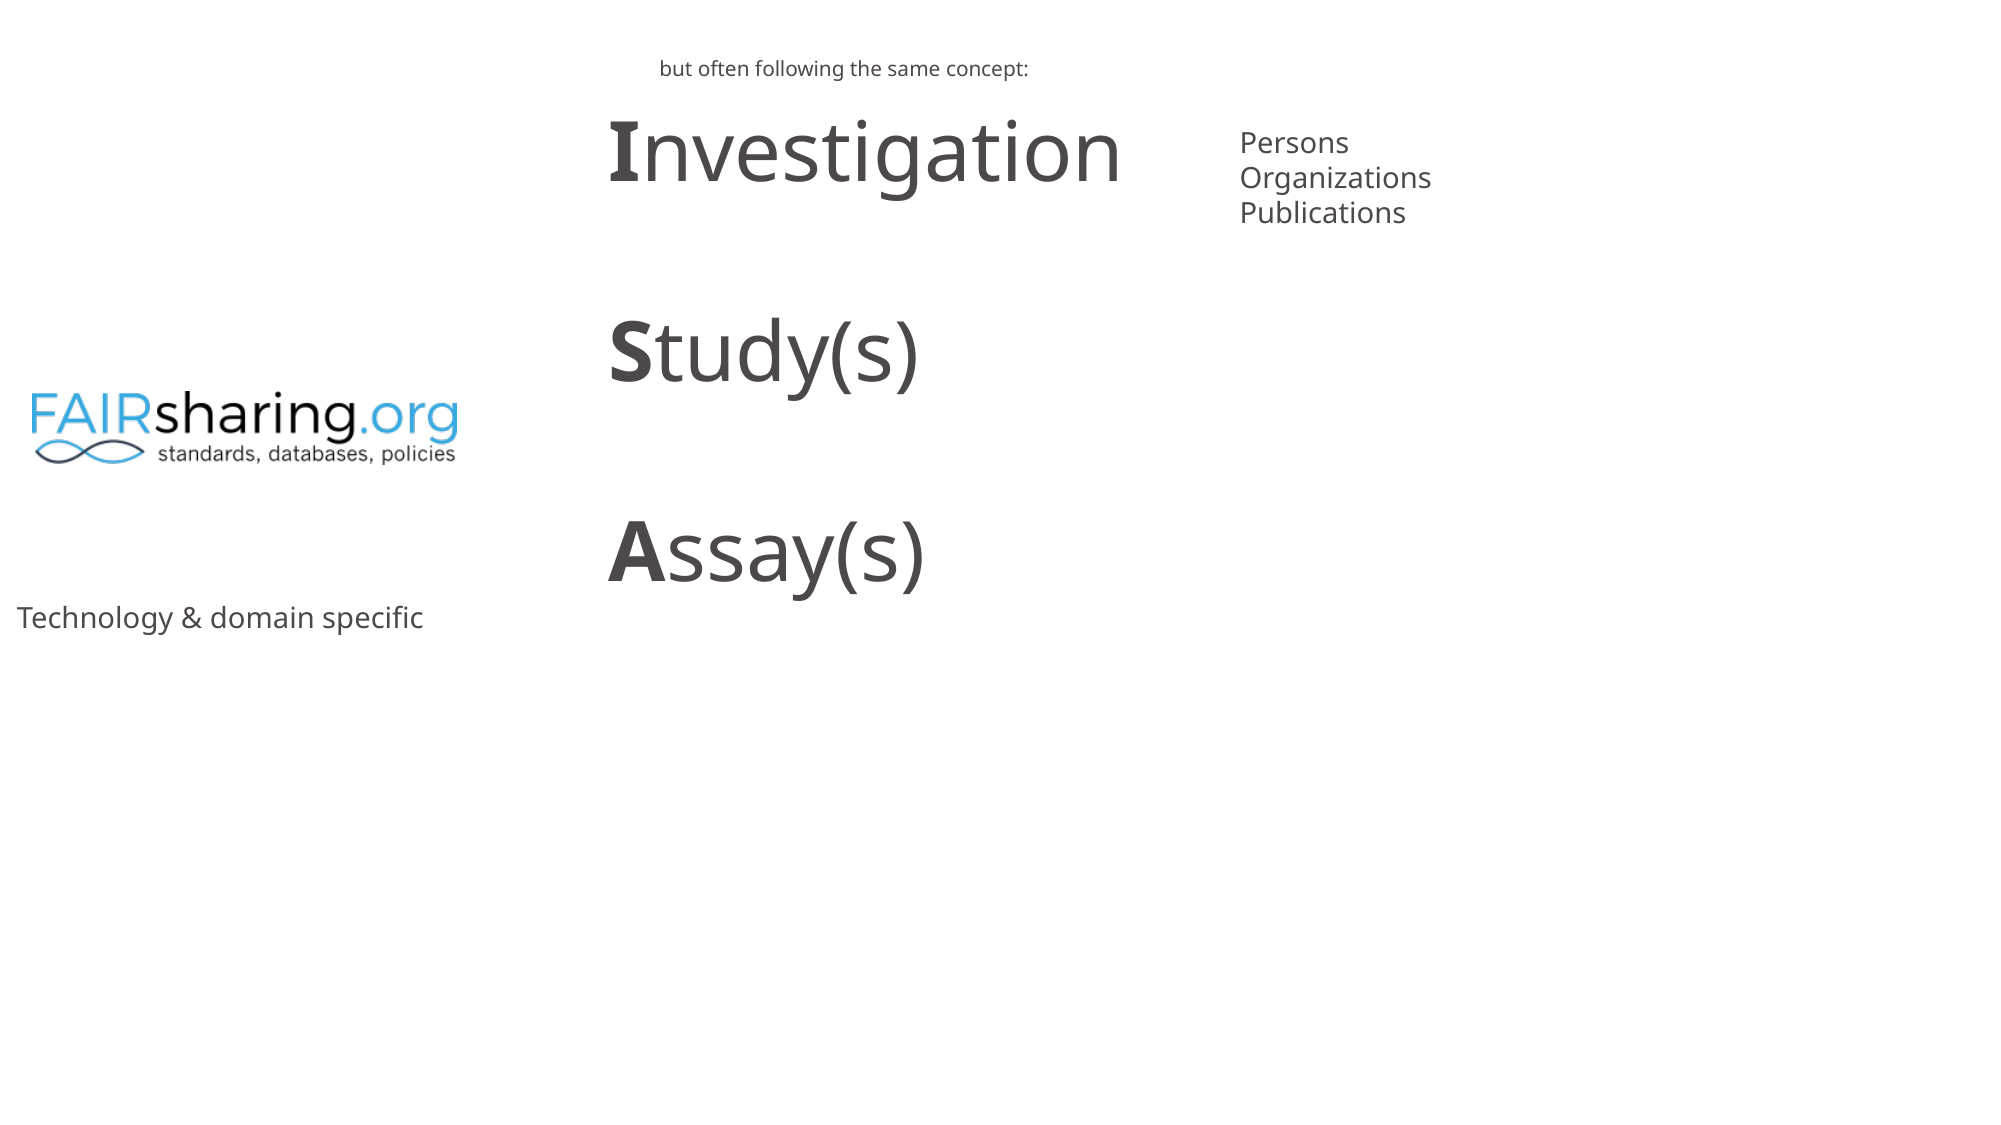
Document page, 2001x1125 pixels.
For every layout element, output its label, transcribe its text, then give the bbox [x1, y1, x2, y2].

text_box Technology & domain specific [1, 584, 753, 650]
text_box Persons Organizations Publications [1224, 109, 1976, 245]
picture [32, 391, 457, 465]
text_box Investigation Study(s) Assay(s) [597, 92, 1304, 915]
text_box but often following the same concept: [644, 40, 1396, 96]
